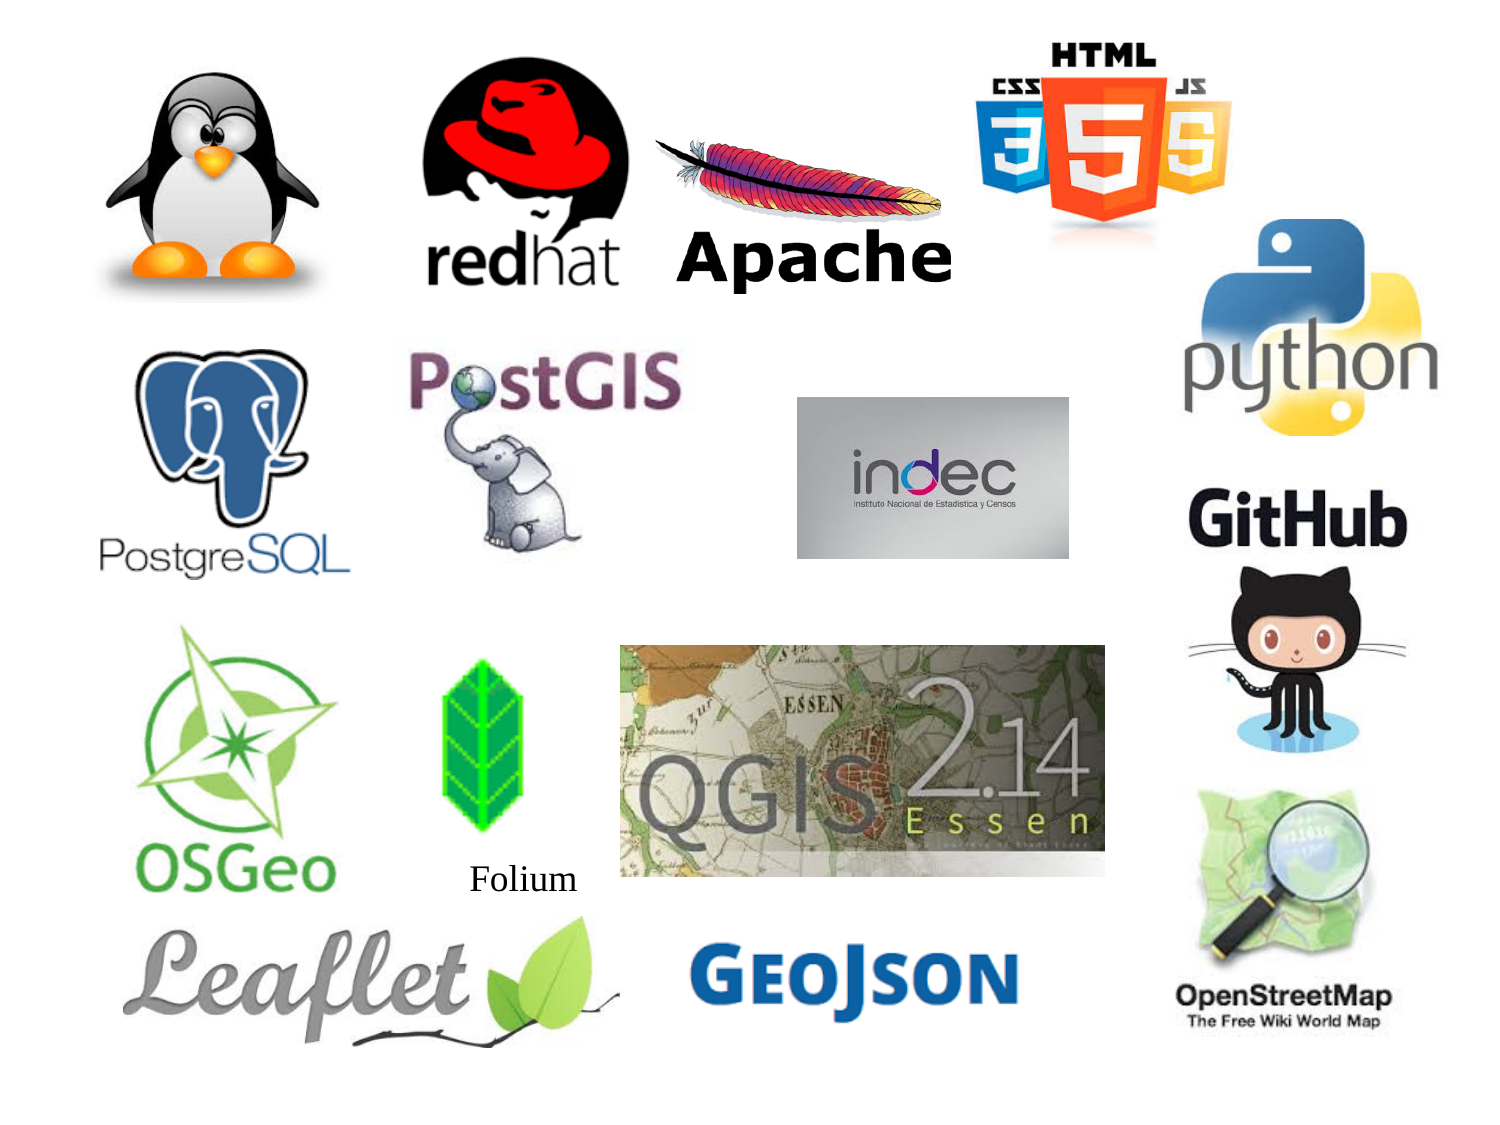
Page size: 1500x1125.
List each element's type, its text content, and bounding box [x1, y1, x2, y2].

picture [974, 42, 1472, 436]
picture [123, 916, 620, 1048]
picture [395, 337, 696, 570]
picture [679, 928, 1028, 1028]
picture [348, 54, 951, 294]
picture [620, 645, 1105, 877]
picture [797, 397, 1069, 559]
picture [88, 66, 337, 303]
picture [1151, 479, 1421, 1037]
text_box Folium [419, 846, 593, 907]
picture [88, 621, 584, 894]
picture [100, 349, 351, 580]
